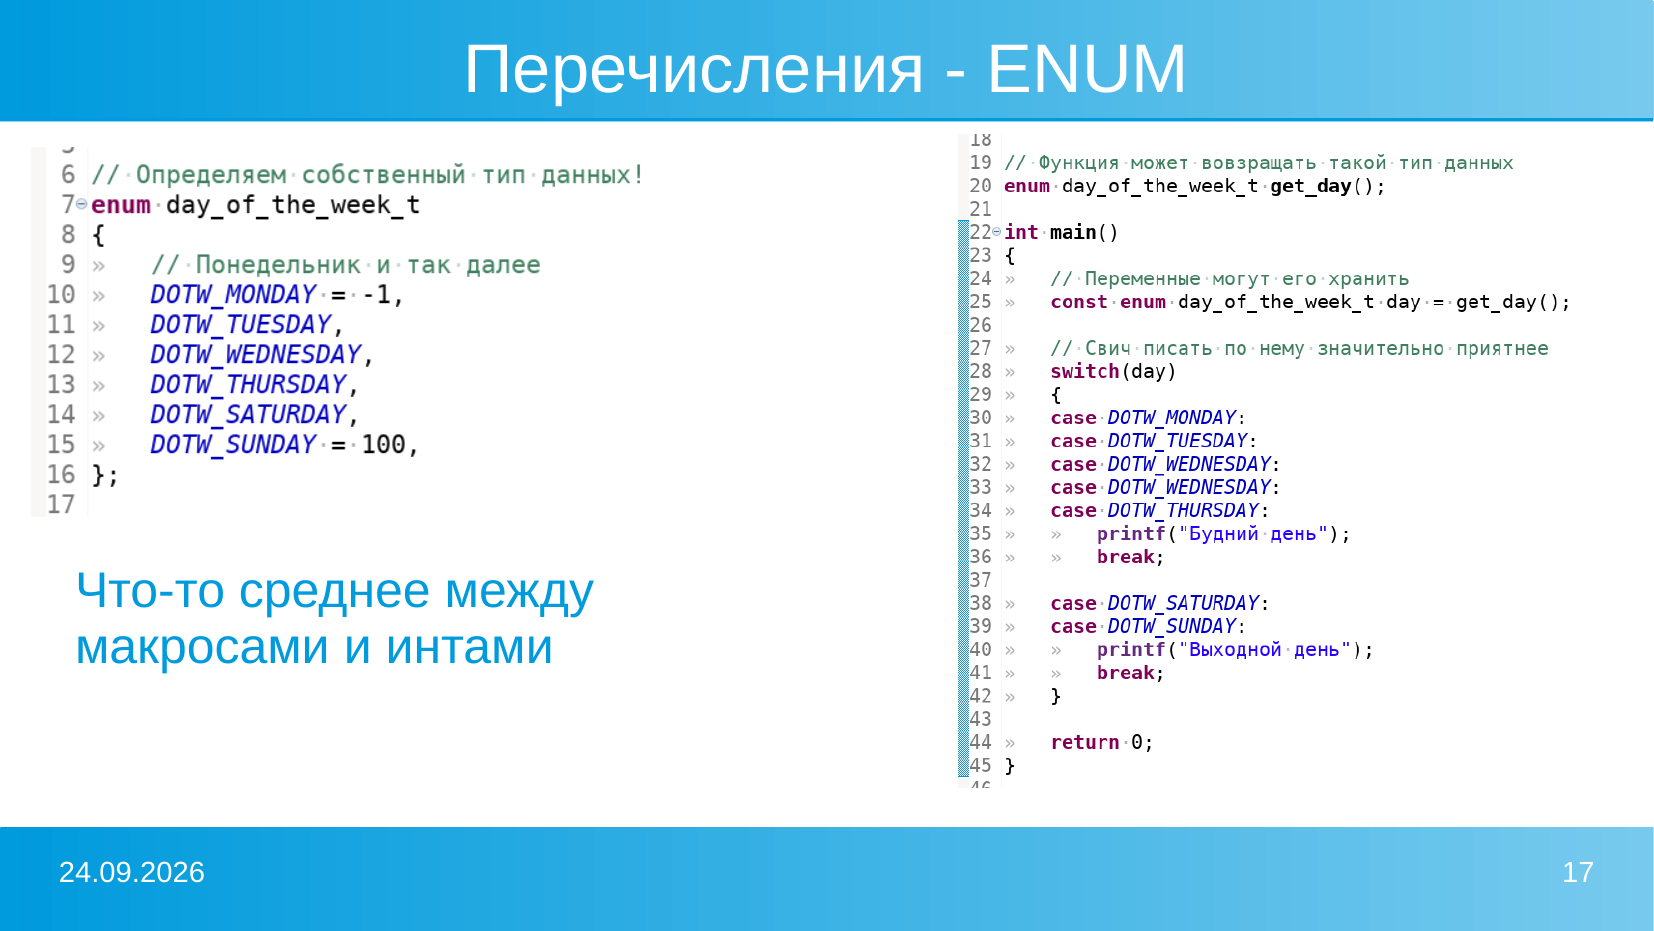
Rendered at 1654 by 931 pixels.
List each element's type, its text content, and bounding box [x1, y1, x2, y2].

list Что-то среднее между макросами и интами [75, 562, 807, 751]
picture [958, 134, 1613, 788]
title Перечисления - ENUM [59, 29, 1595, 108]
picture [31, 147, 676, 518]
